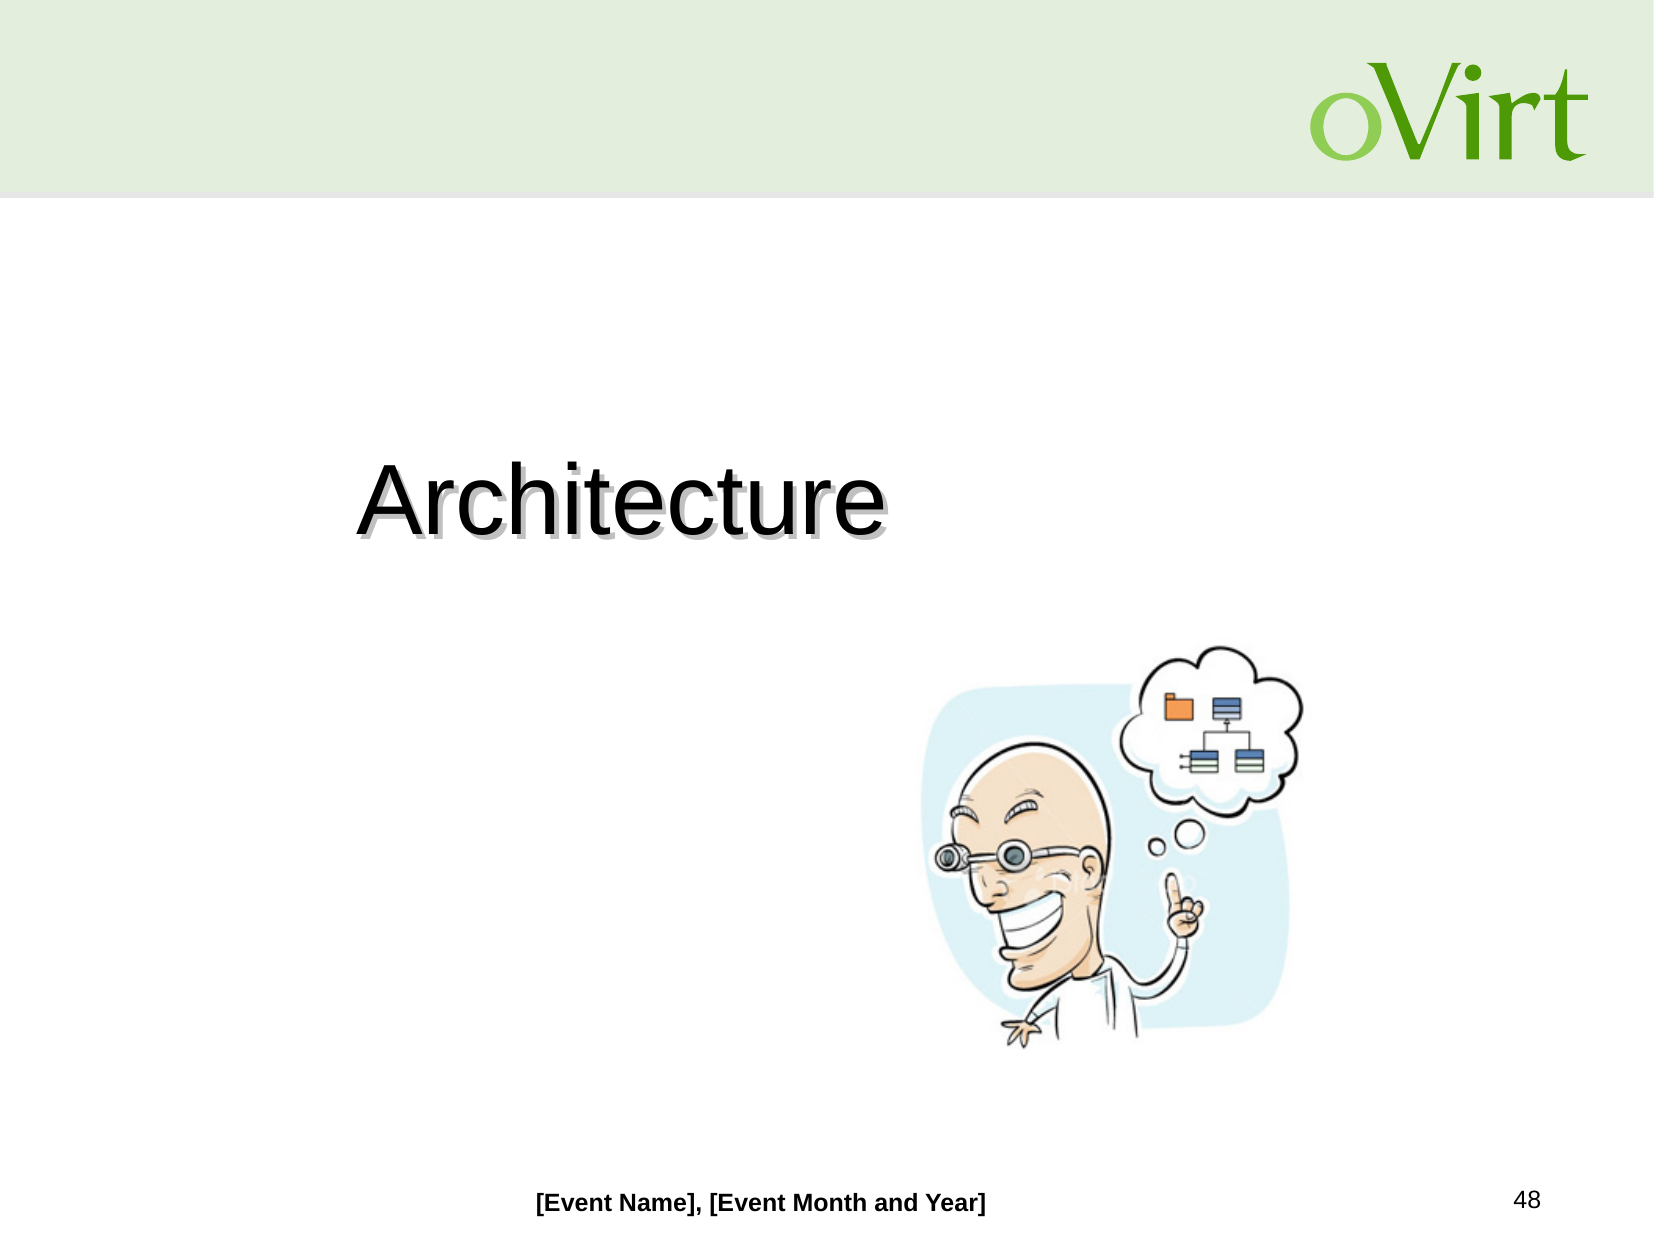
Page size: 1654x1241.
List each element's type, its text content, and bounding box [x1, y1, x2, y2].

subtitle Architecture [195, 300, 1051, 701]
picture [915, 632, 1313, 1051]
